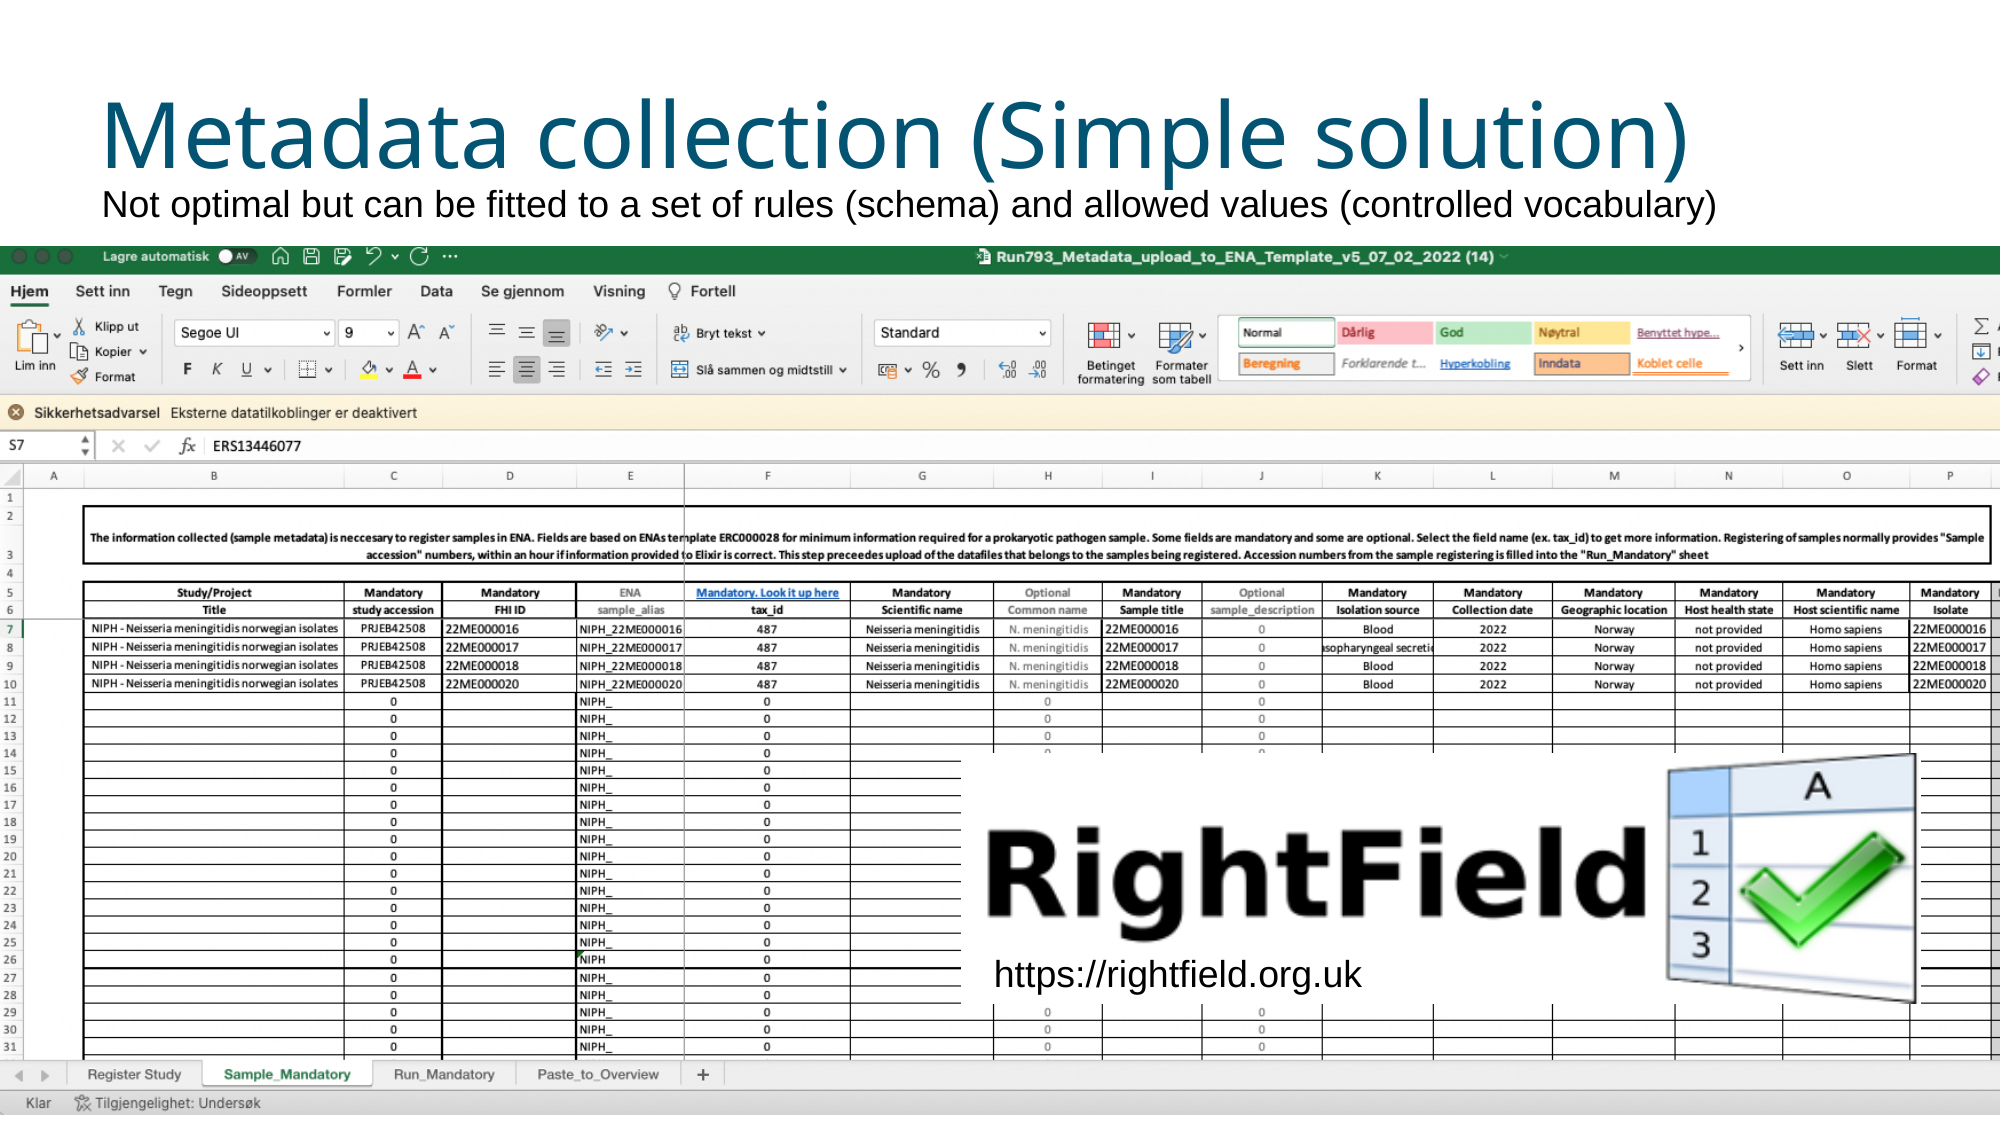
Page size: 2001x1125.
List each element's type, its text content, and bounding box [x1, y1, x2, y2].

text_box https://rightfield.org.uk [978, 942, 1979, 1003]
picture [0, 246, 2000, 1115]
text_box Not optimal but can be fitted to a set of rules (schema) and allowed values (controlled vocabulary) [86, 172, 1769, 233]
title Metadata collection (Simple solution) [99, 44, 1900, 233]
